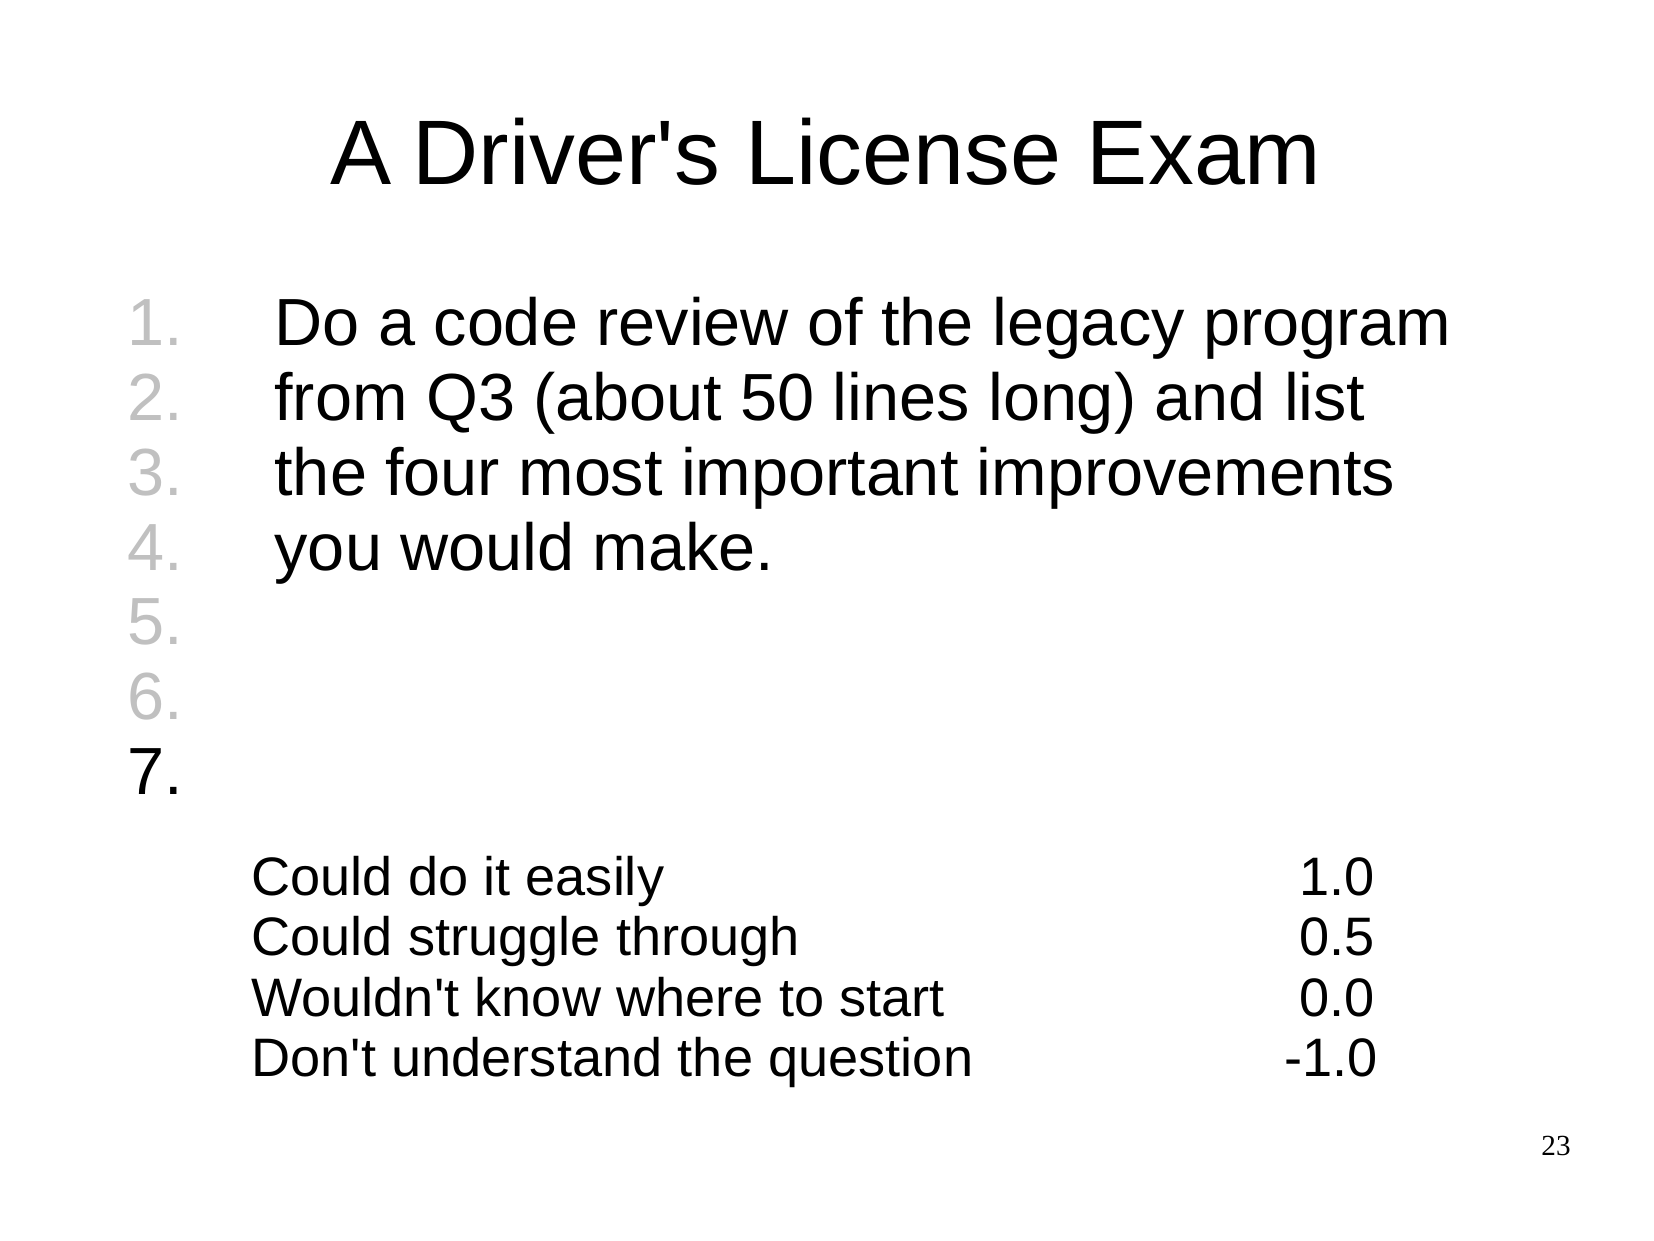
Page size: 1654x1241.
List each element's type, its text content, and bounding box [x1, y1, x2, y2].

text_box 1. Do a code review of the legacy program 2. from Q3 (about 50 lines long) and list 3. the four most important improvements 4. you would make. 5. 6. 7. [112, 277, 1469, 815]
title A Driver's License Exam [82, 49, 1571, 257]
text_box Could do it easily 1.0 Could struggle through 0.5 Wouldn't know where to start 0.0 Don't understand the question -1.0 [236, 838, 1393, 1096]
